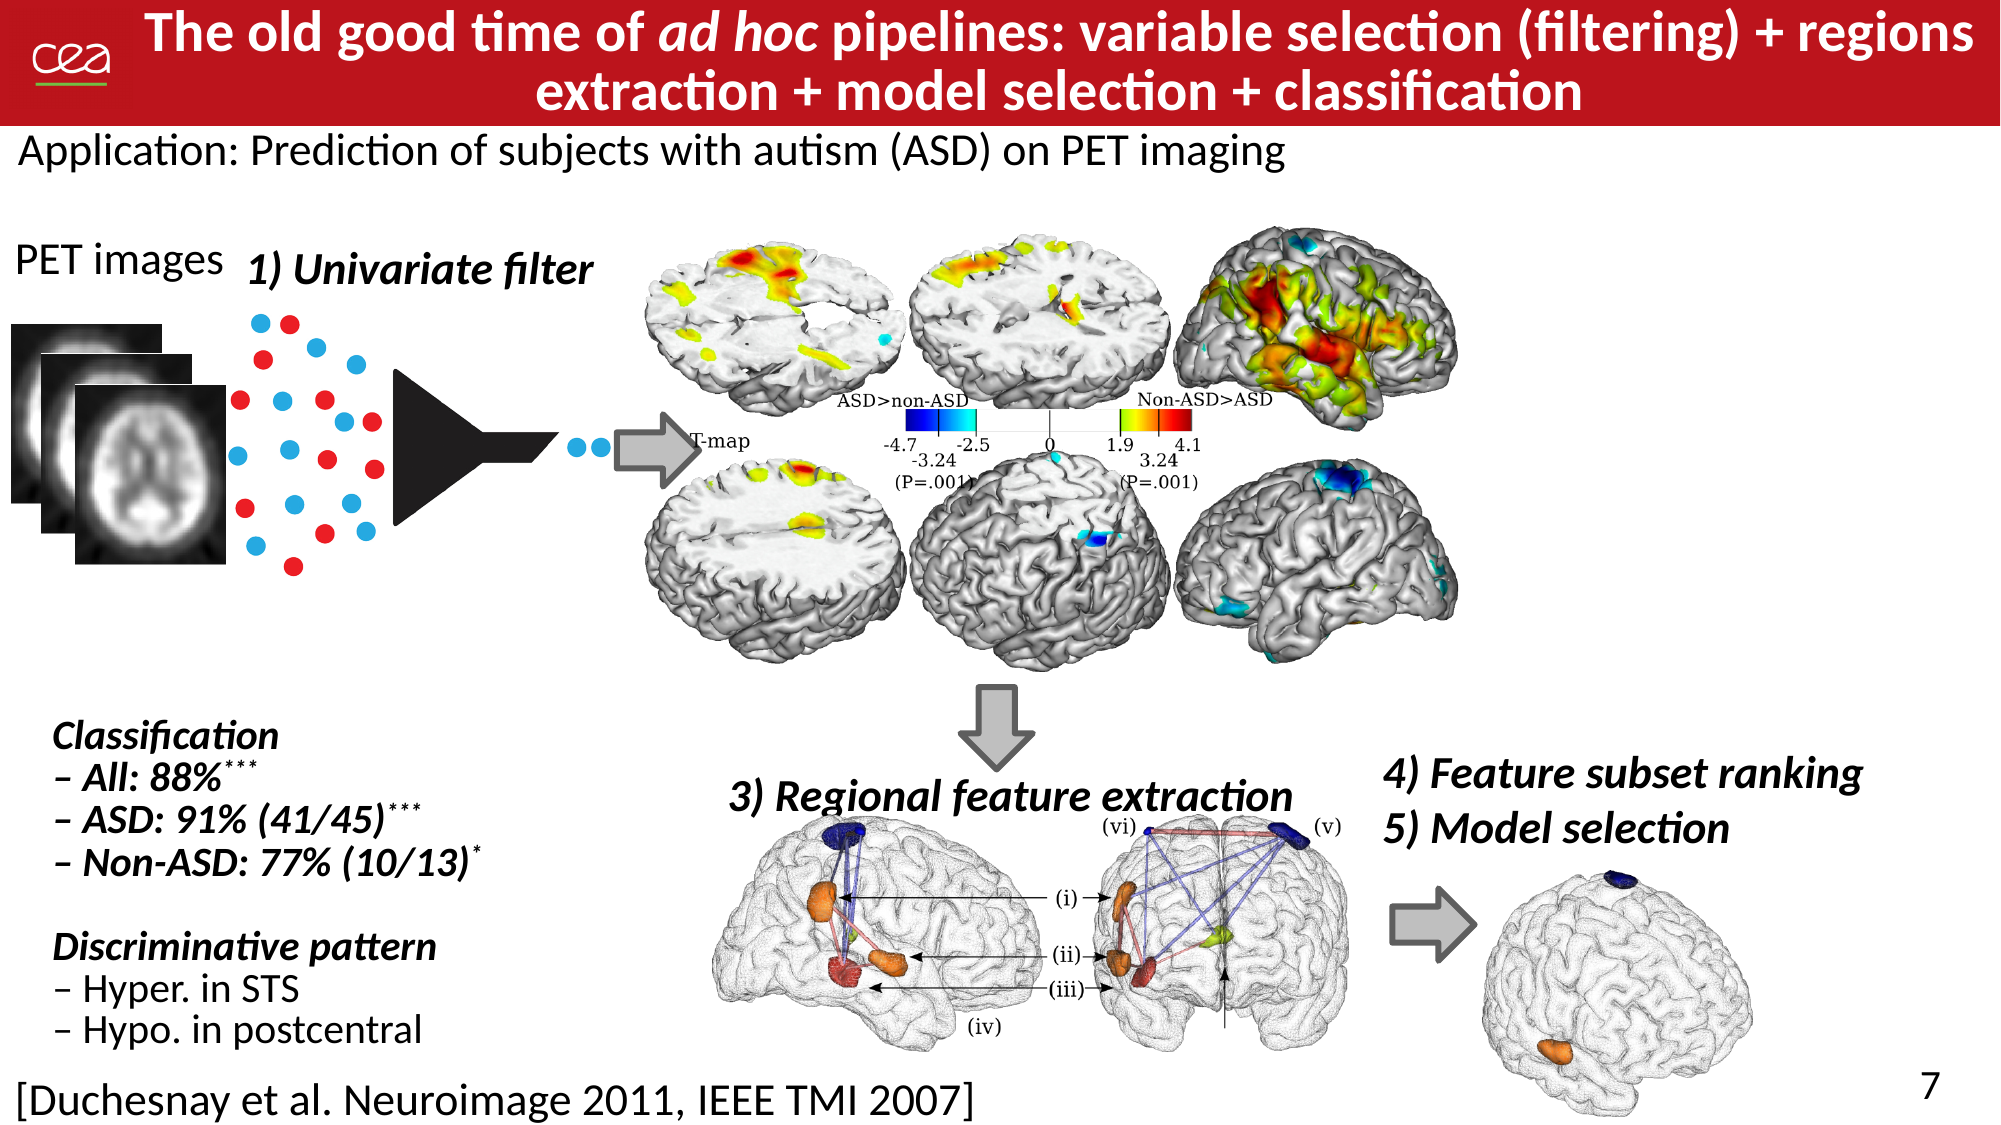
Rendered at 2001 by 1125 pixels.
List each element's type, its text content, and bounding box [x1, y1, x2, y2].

picture [1482, 901, 1753, 1117]
text_box 4) Feature subset ranking 5) Model selection [1367, 735, 1858, 901]
title The old good time of ad hoc pipelines: variable selection (filtering) + regions extraction + model selection + classification [120, 3, 2000, 130]
picture [227, 226, 1460, 672]
text_box Application: Prediction of subjects with autism (ASD) on PET imaging [3, 123, 1354, 185]
picture [11, 323, 226, 565]
text_box [616, 432, 644, 469]
text_box 3) Regional feature extraction [712, 769, 1388, 831]
text_box [Duchesnay et al. Neuroimage 2011, IEEE TMI 2007] [0, 1061, 691, 1125]
picture [9, 8, 120, 109]
text_box [1392, 888, 1475, 961]
picture [712, 814, 1349, 1052]
text_box 1) Univariate filter [230, 231, 635, 281]
text_box PET images [0, 232, 343, 294]
text_box Classification – All: 88%*** – ASD: 91% (41/45)*** – Non-ASD: 77% (10/13)* Discriminative pattern – Hyper. in STS – Hypo. in postcentral [37, 710, 529, 1062]
text_box [960, 687, 1033, 769]
